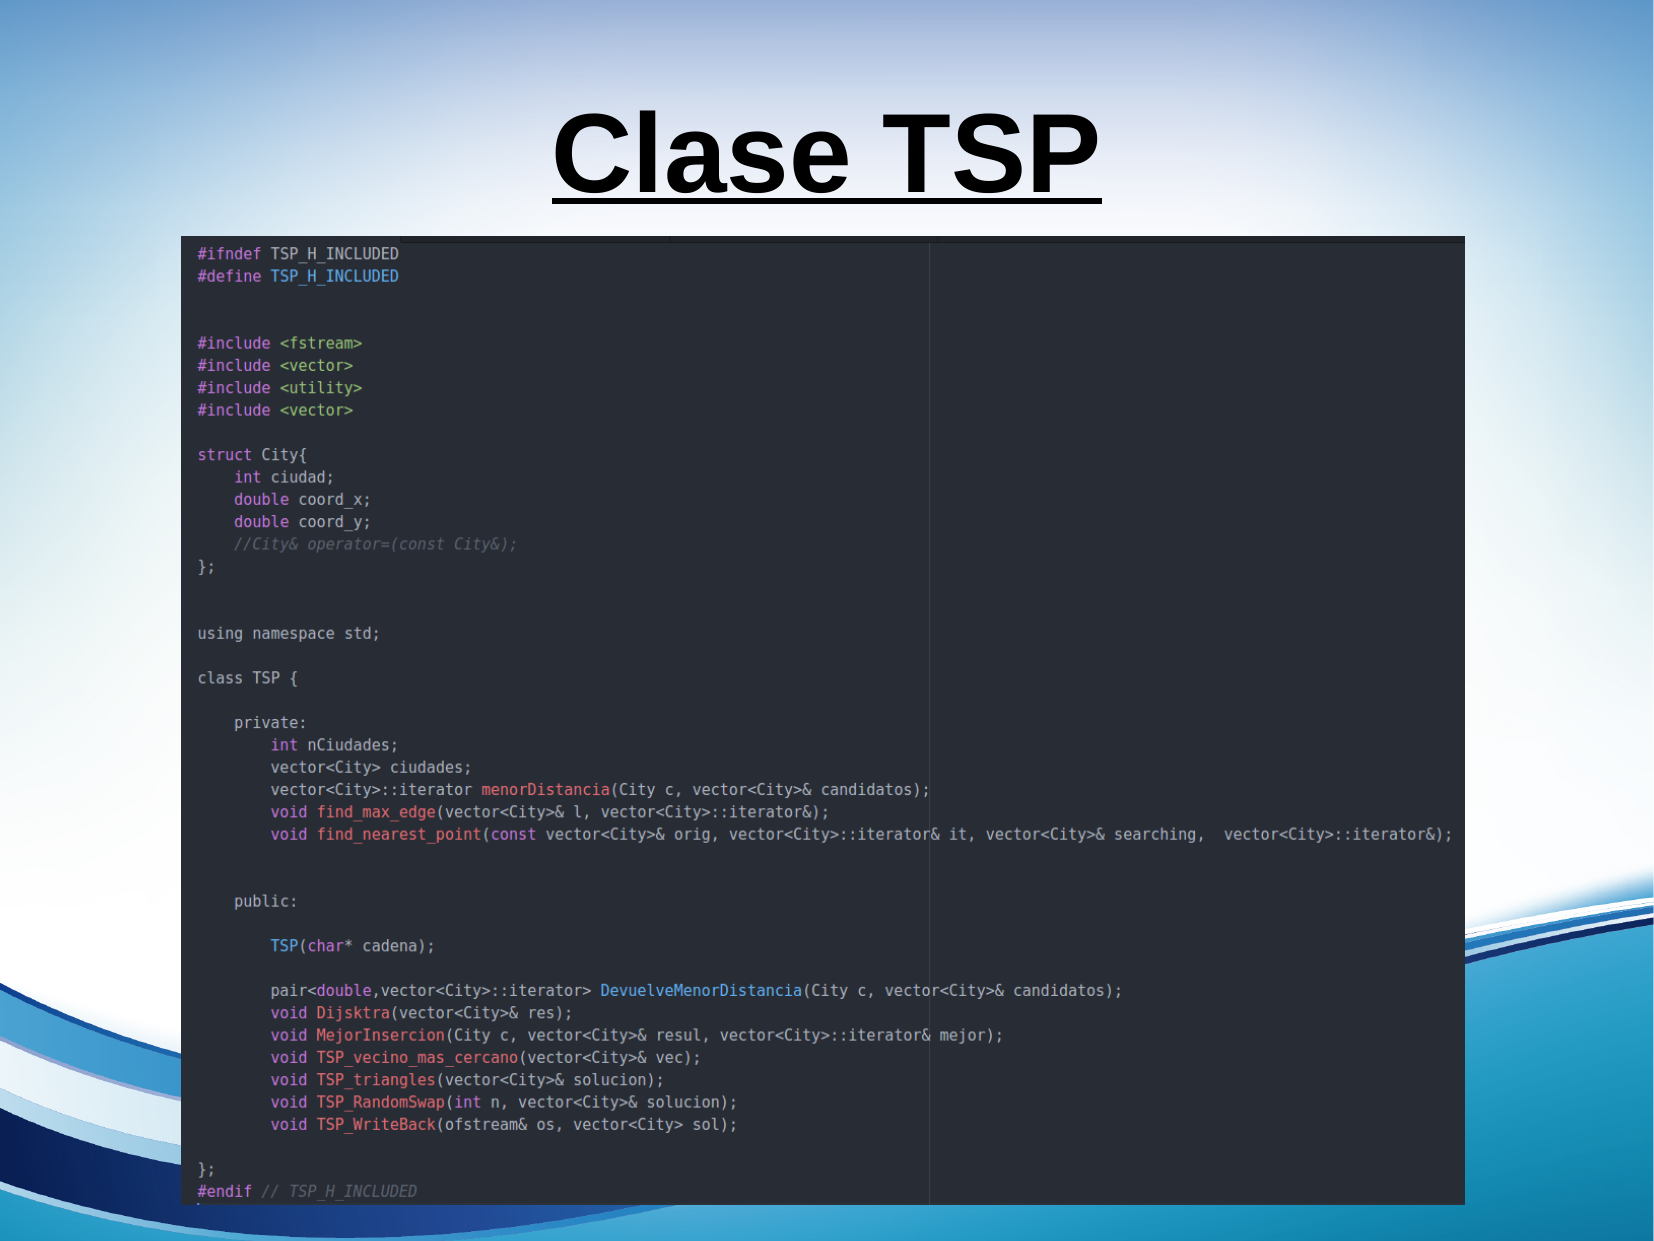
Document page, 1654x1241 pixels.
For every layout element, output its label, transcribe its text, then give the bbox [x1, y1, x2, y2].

title Clase TSP [82, 49, 1571, 257]
picture [0, 0, 1654, 1241]
